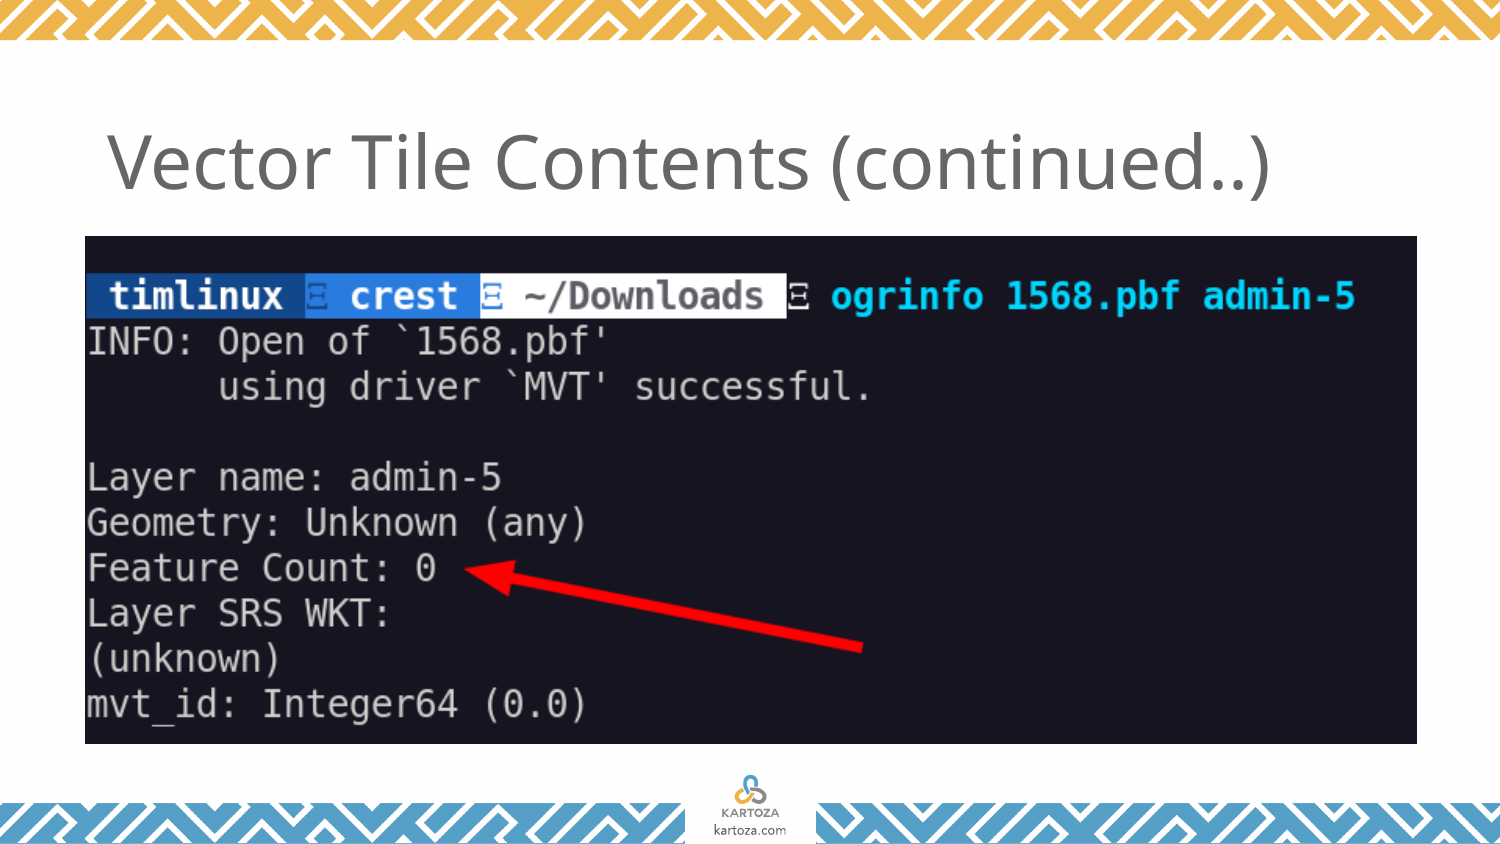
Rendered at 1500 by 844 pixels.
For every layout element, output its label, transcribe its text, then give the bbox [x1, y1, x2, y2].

picture [0, 0, 1500, 844]
title Vector Tile Contents (continued..) [107, 80, 1393, 236]
